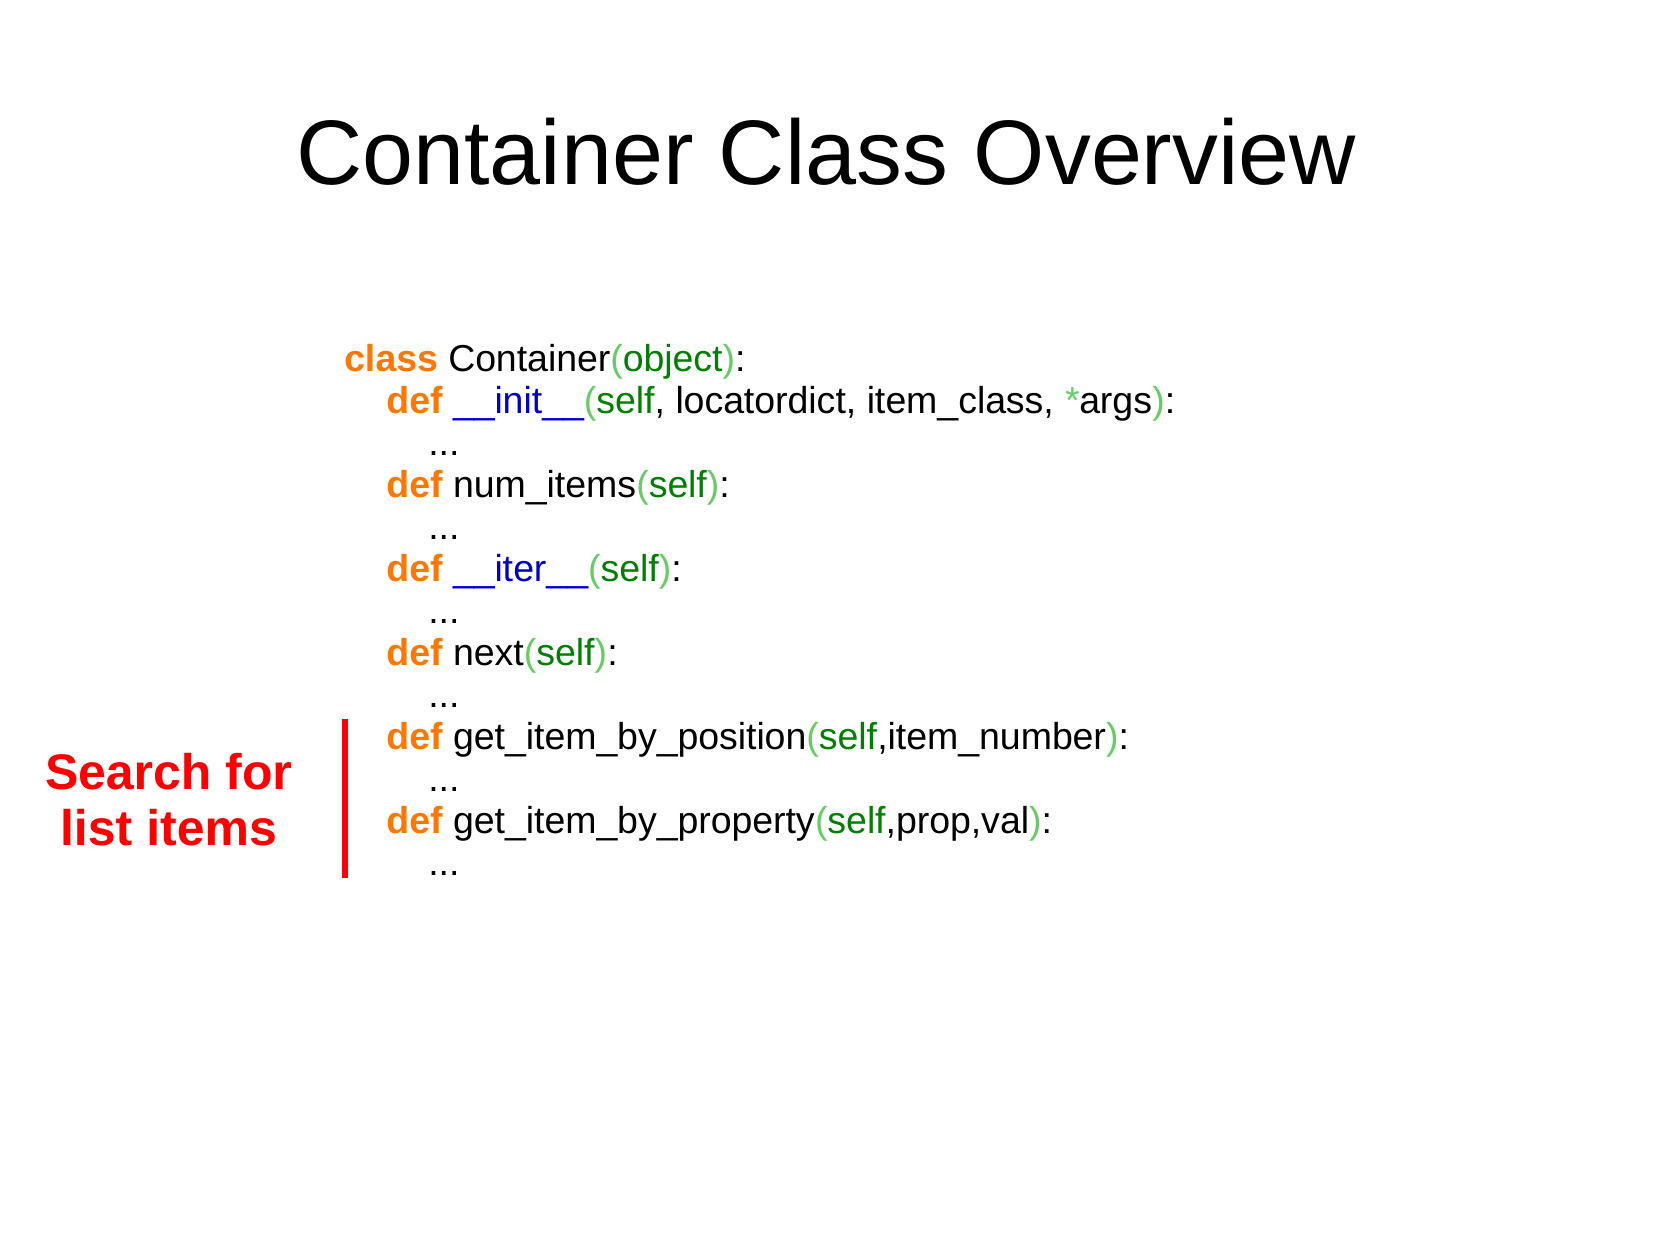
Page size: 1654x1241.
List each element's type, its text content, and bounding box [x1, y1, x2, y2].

title Container Class Overview [82, 49, 1571, 257]
text_box class Container(object): def __init__(self, locatordict, item_class, *args): ... def num_items(self): ... def __iter__(self): ... def next(self): ... def get_item_by_position(self,item_number): ... def get_item_by_property(self,prop,val): ... [329, 330, 1191, 975]
text_box Search for list items [30, 736, 308, 865]
